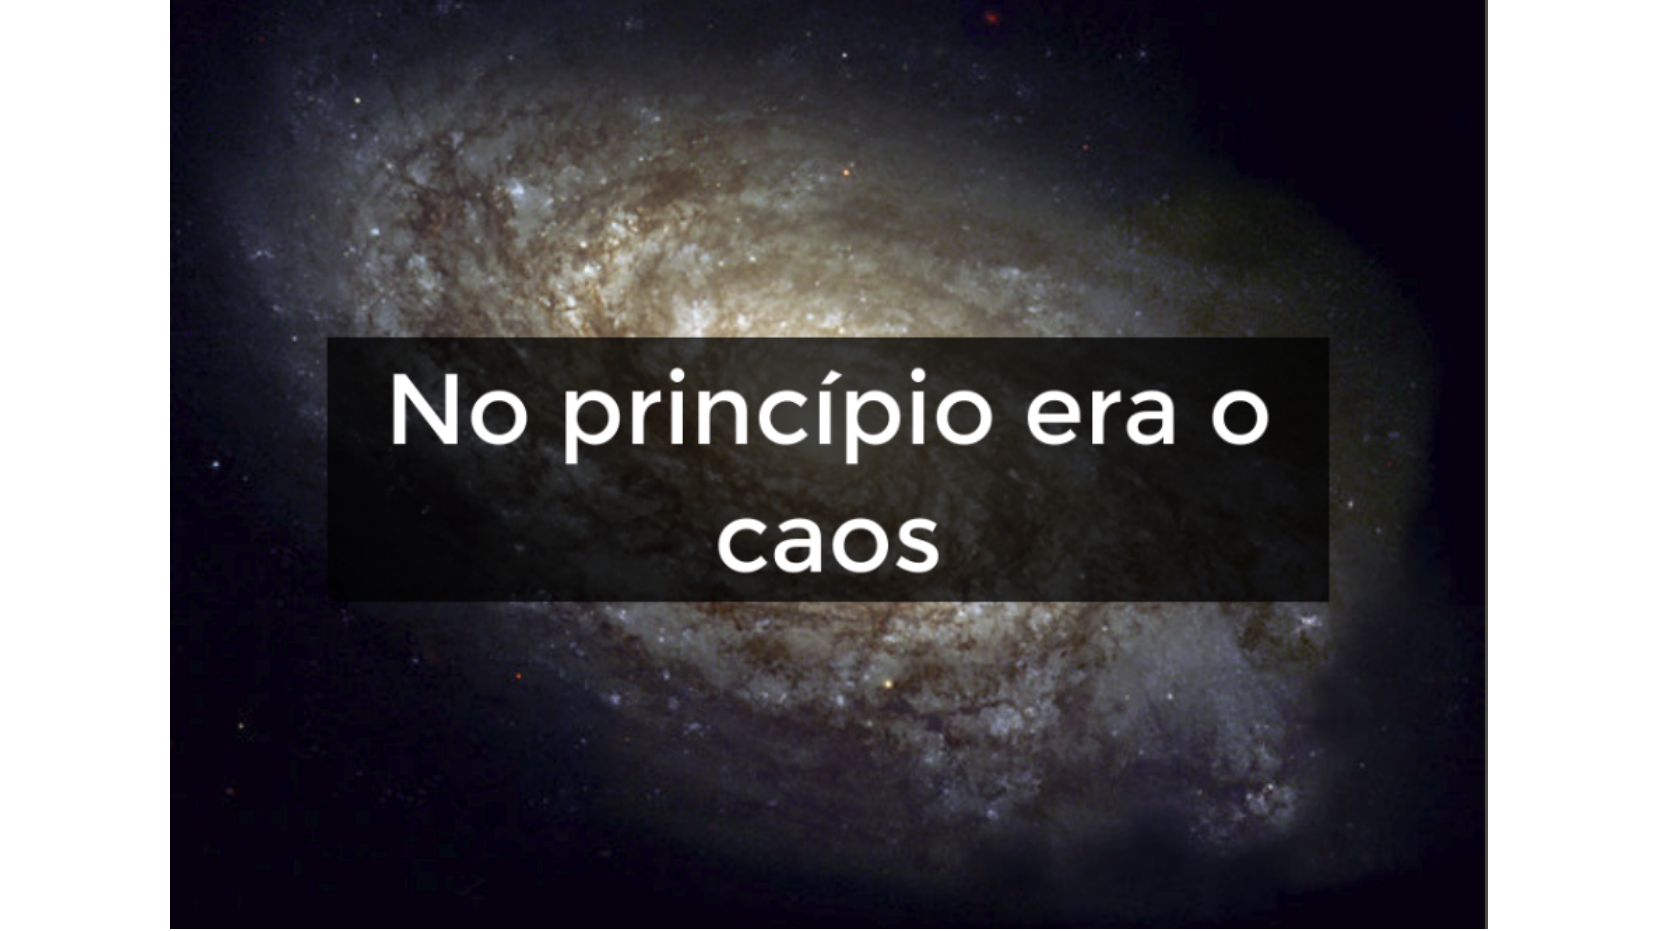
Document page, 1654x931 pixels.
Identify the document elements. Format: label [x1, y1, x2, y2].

picture [170, 0, 1488, 930]
